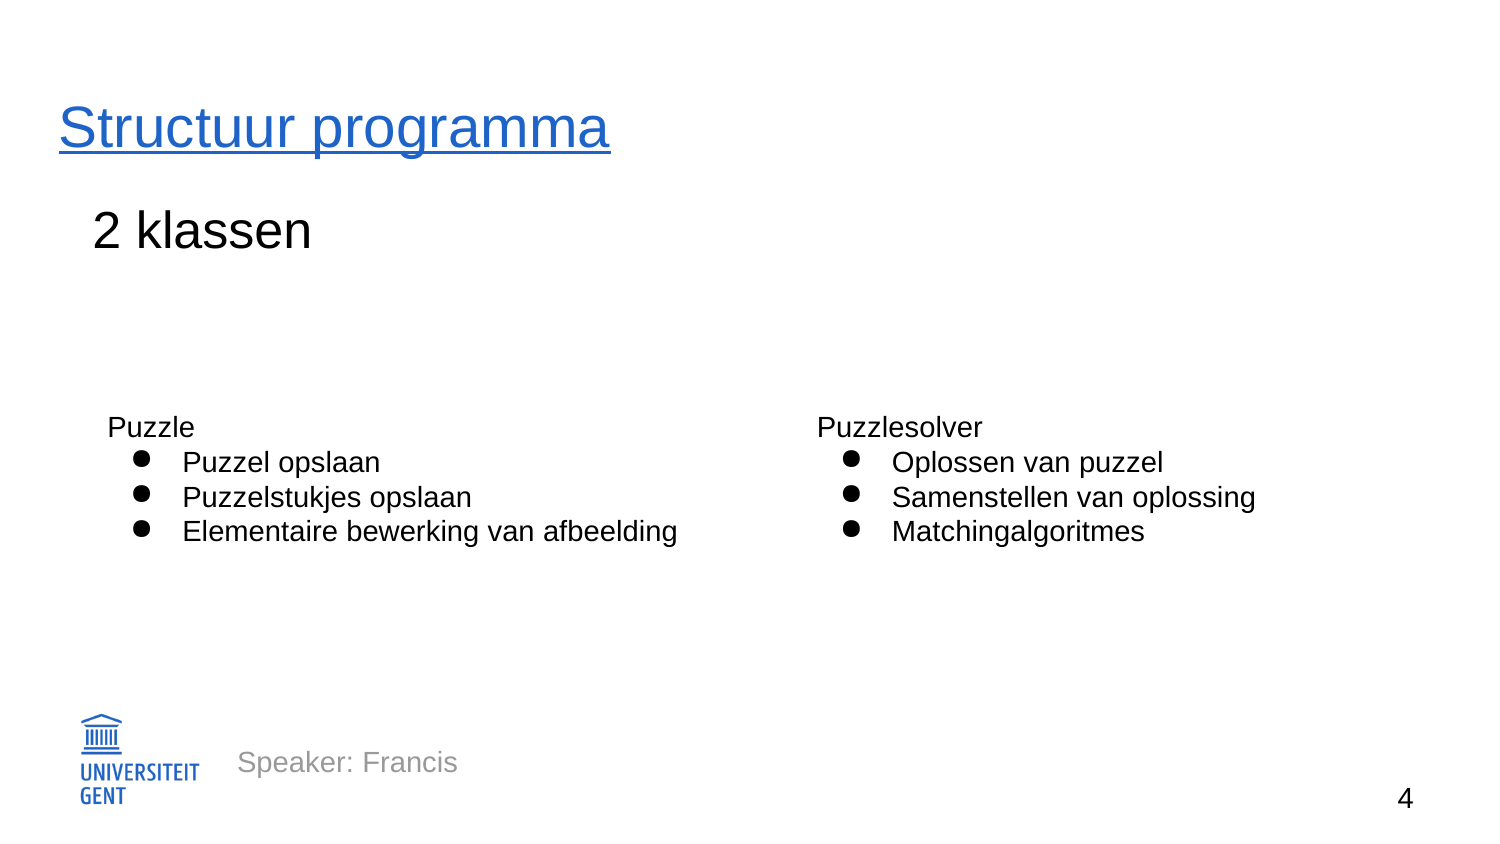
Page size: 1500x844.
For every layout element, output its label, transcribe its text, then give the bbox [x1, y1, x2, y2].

picture [41, 683, 242, 844]
title Structuur programma [51, 72, 1449, 167]
list 2 klassen [51, 189, 1449, 269]
slide_number <number> [1389, 764, 1480, 830]
text_box Puzzlesolver Oplossen van puzzel Samenstellen van oplossing Matchingalgoritmes [801, 392, 1449, 573]
text_box Speaker: Francis [222, 728, 609, 799]
text_box Puzzle Puzzel opslaan Puzzelstukjes opslaan Elementaire bewerking van afbeelding [92, 392, 792, 573]
